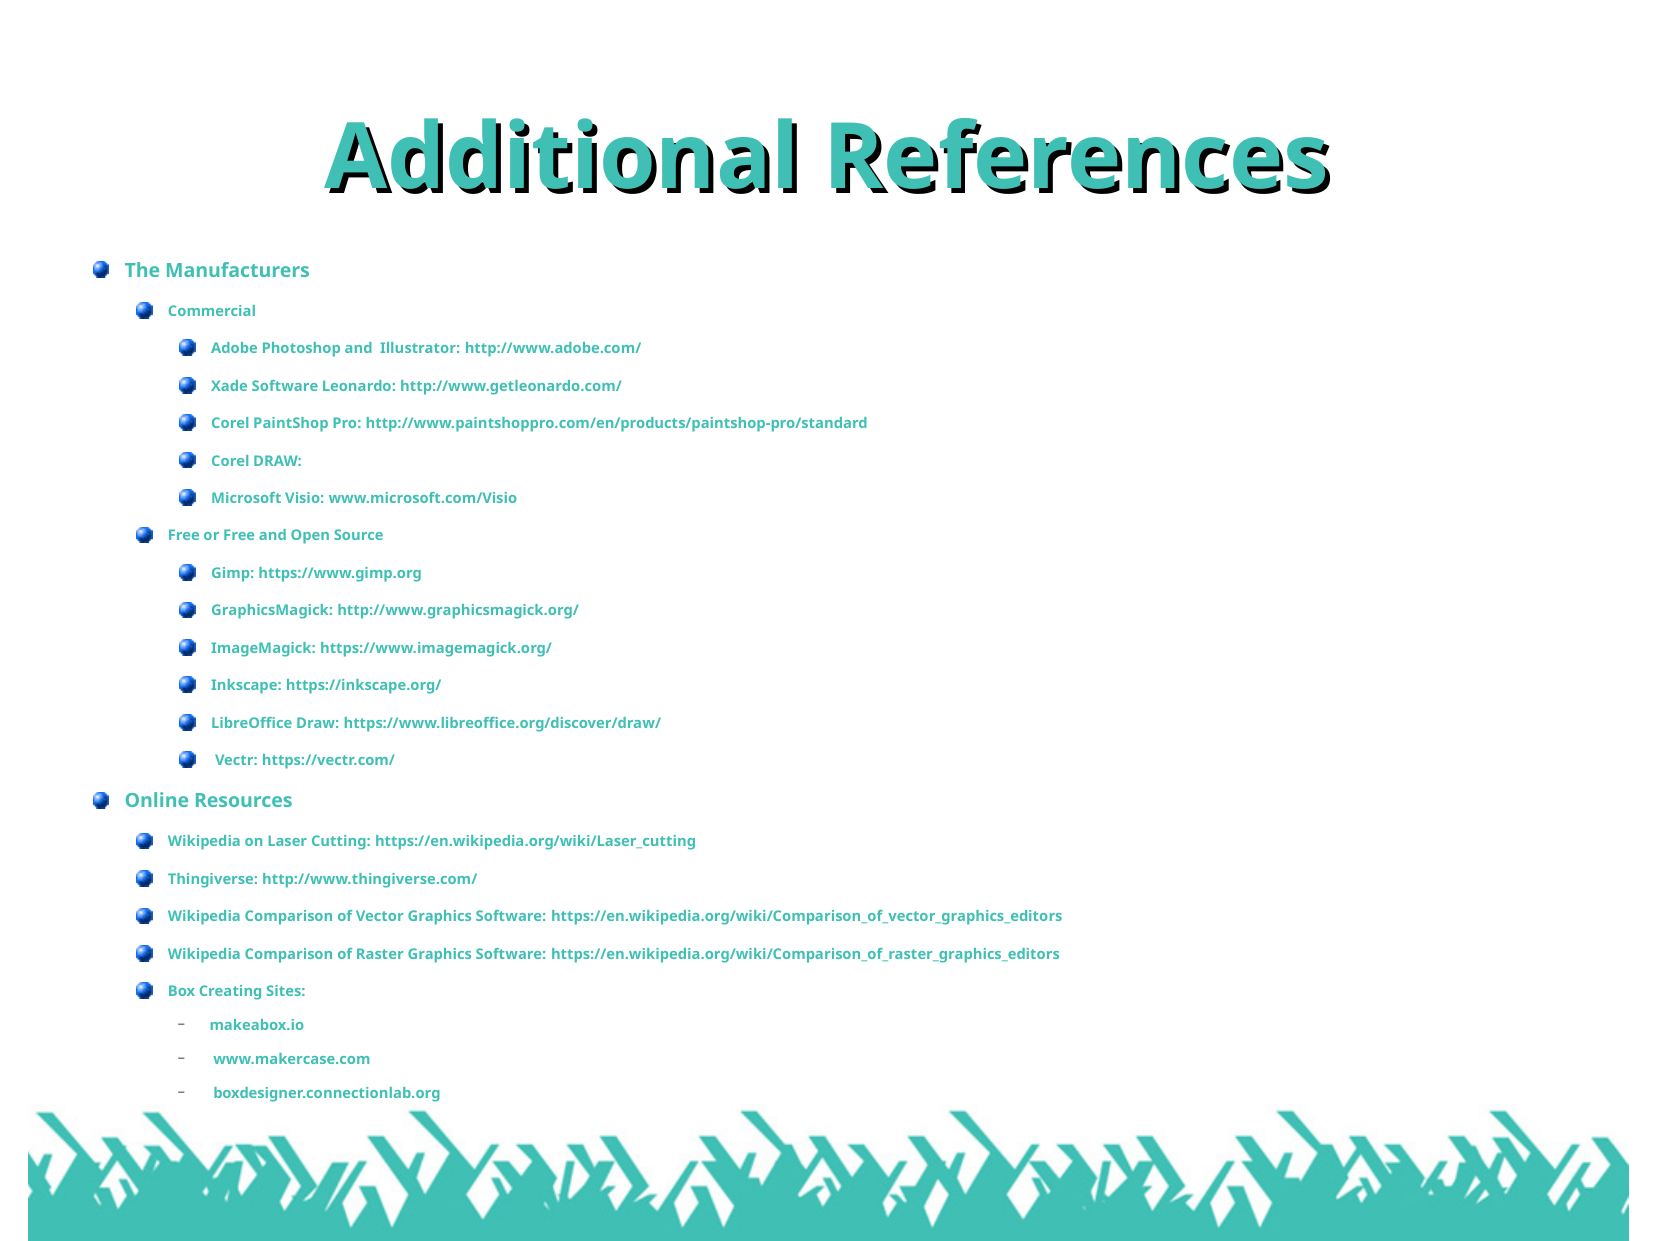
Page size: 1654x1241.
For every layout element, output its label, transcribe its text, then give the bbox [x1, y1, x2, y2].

list The Manufacturers Commercial Adobe Photoshop and Illustrator: http://www.adobe.com/ Xade Software Leonardo: http://www.getleonardo.com/ Corel PaintShop Pro: http://www.paintshoppro.com/en/products/paintshop-pro/standard Corel DRAW: Microsoft Visio: www.microsoft.com/Visio Free or Free and Open Source Gimp: https://www.gimp.org GraphicsMagick: http://www.graphicsmagick.org/ ImageMagick: https://www.imagemagick.org/ Inkscape: https://inkscape.org/ LibreOffice Draw: https://www.libreoffice.org/discover/draw/ Vectr: https://vectr.com/ Online Resources Wikipedia on Laser Cutting: https://en.wikipedia.org/wiki/Laser_cutting Thingiverse: http://www.thingiverse.com/ Wikipedia Comparison of Vector Graphics Software: https://en.wikipedia.org/wiki/Comparison_of_vector_graphics_editors Wikipedia Comparison of Raster Graphics Software: https://en.wikipedia.org/wiki/Comparison_of_raster_graphics_editors Box Creating Sites: makeabox.io www.makercase.com boxdesigner.connectionlab.org [82, 256, 1571, 1104]
picture [28, 1104, 1629, 1241]
title Additional References [82, 49, 1571, 256]
